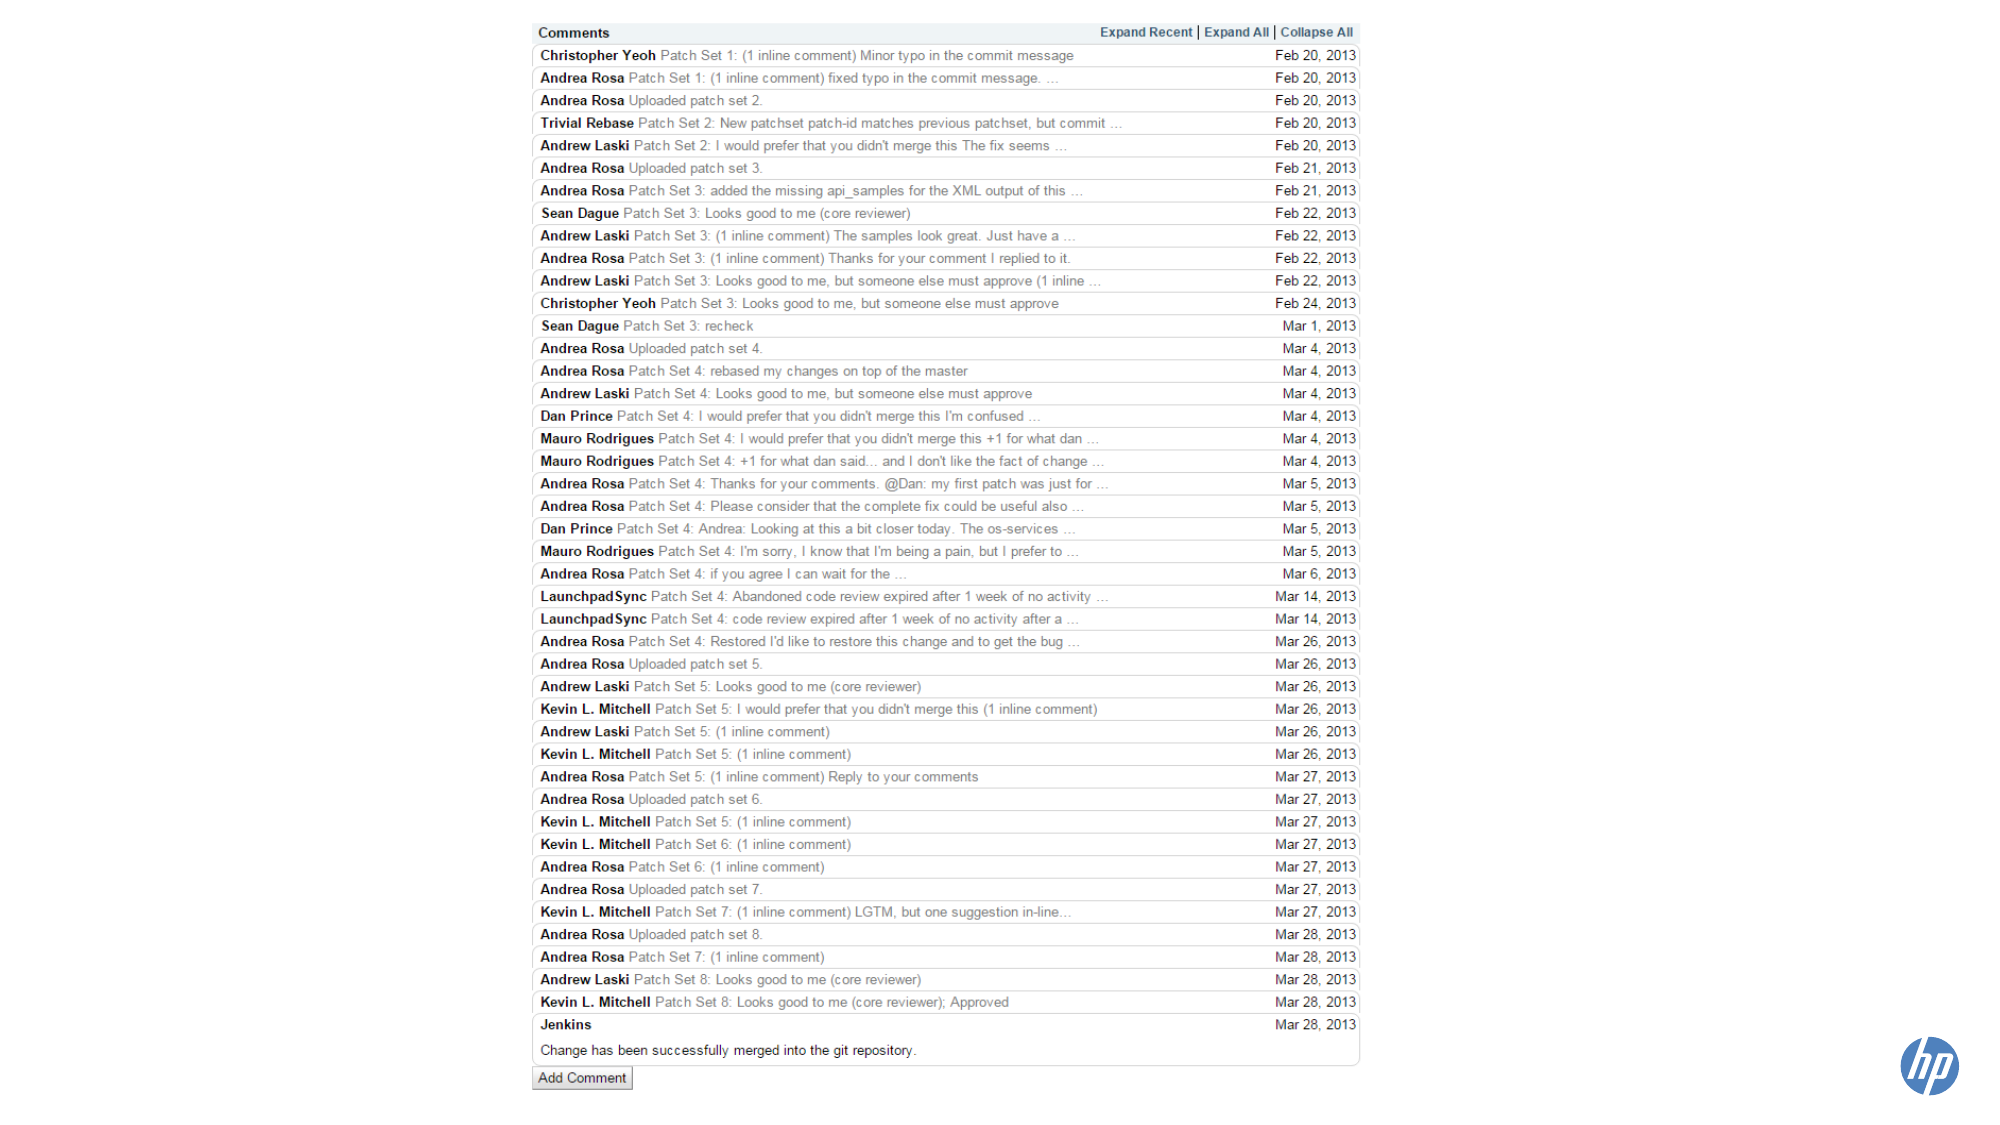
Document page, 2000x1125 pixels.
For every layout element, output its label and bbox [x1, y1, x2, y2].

picture [532, 12, 1493, 1099]
